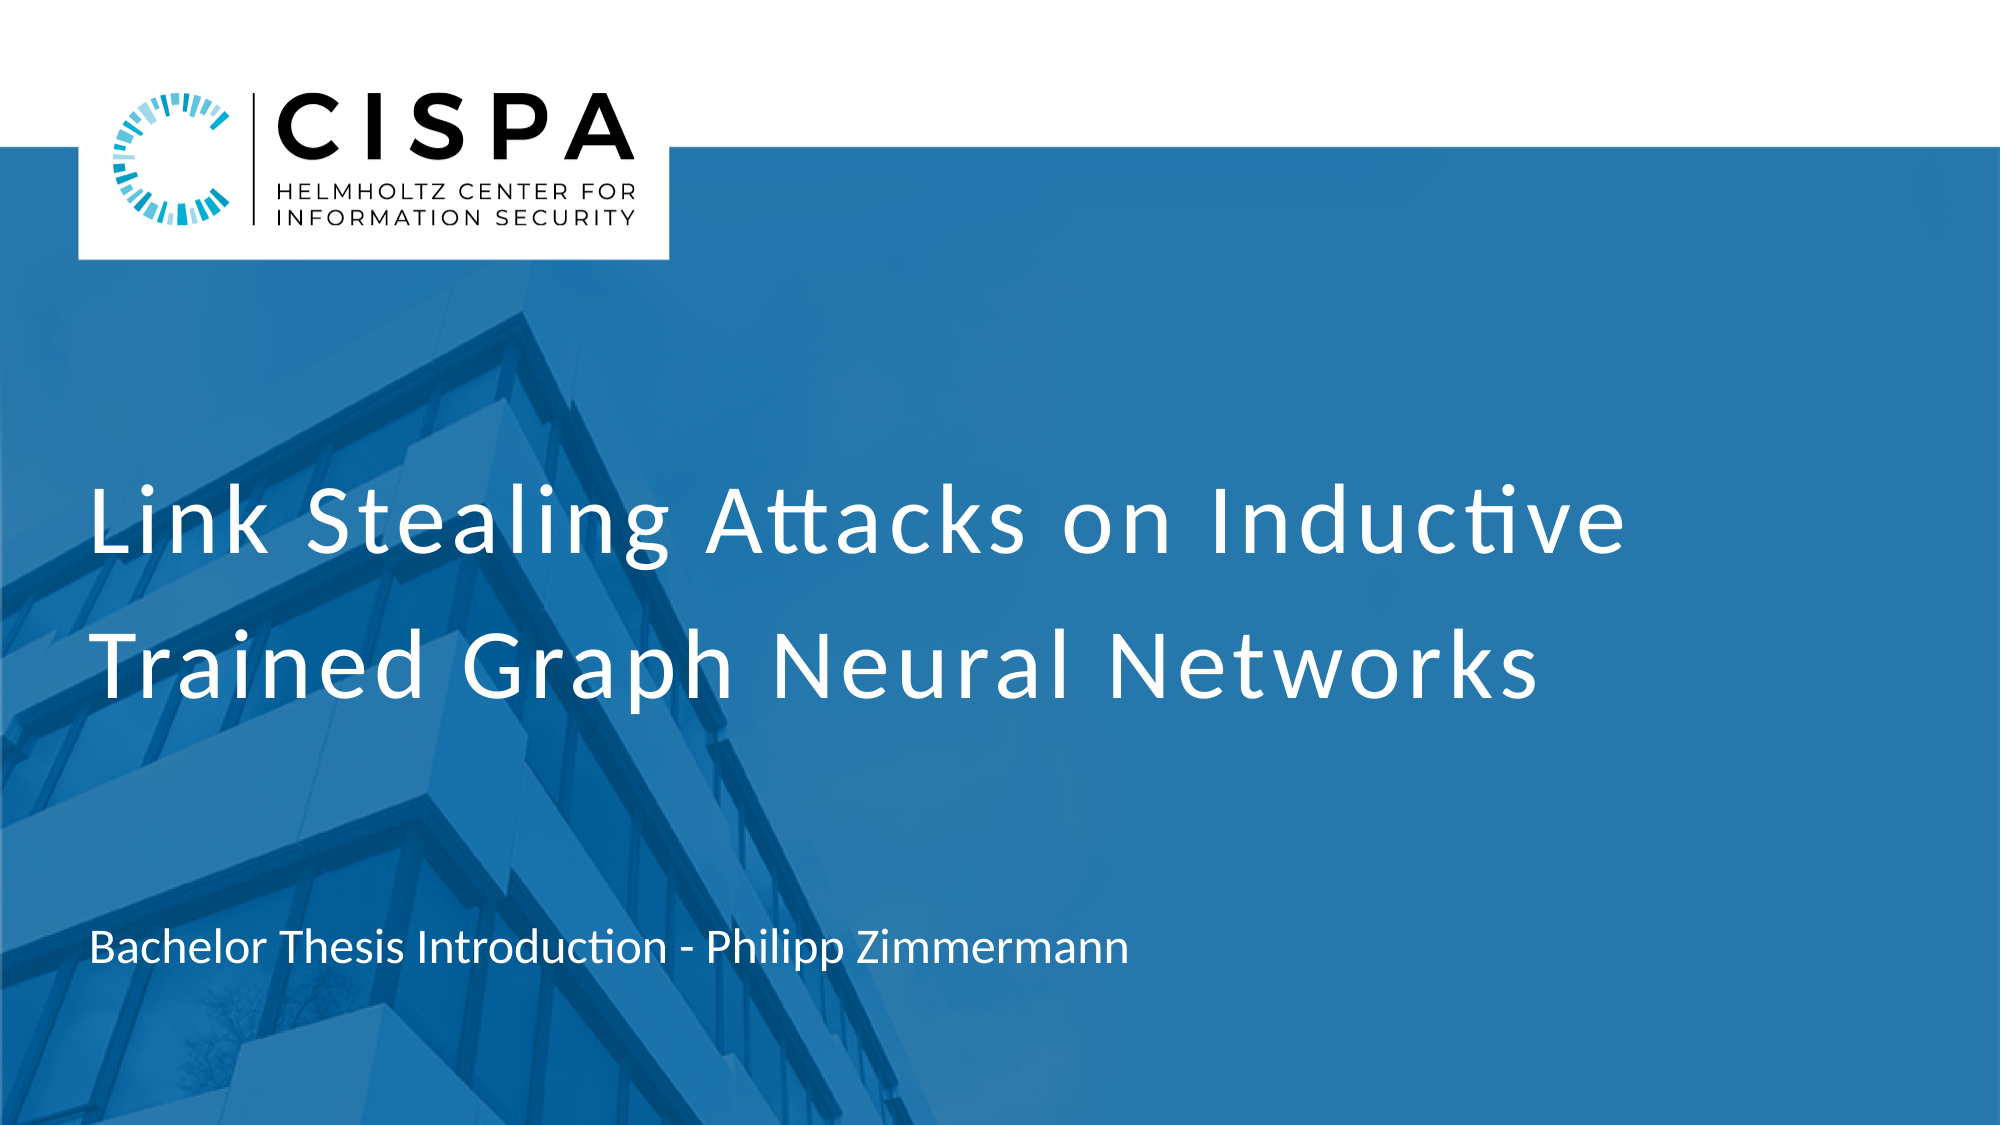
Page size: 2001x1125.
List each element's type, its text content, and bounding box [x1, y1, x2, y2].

picture [0, 0, 2000, 1125]
list Link Stealing Attacks on Inductive Trained Graph Neural Networks [78, 448, 1922, 840]
list Bachelor Thesis Introduction - Philipp Zimmermann [78, 908, 1922, 988]
